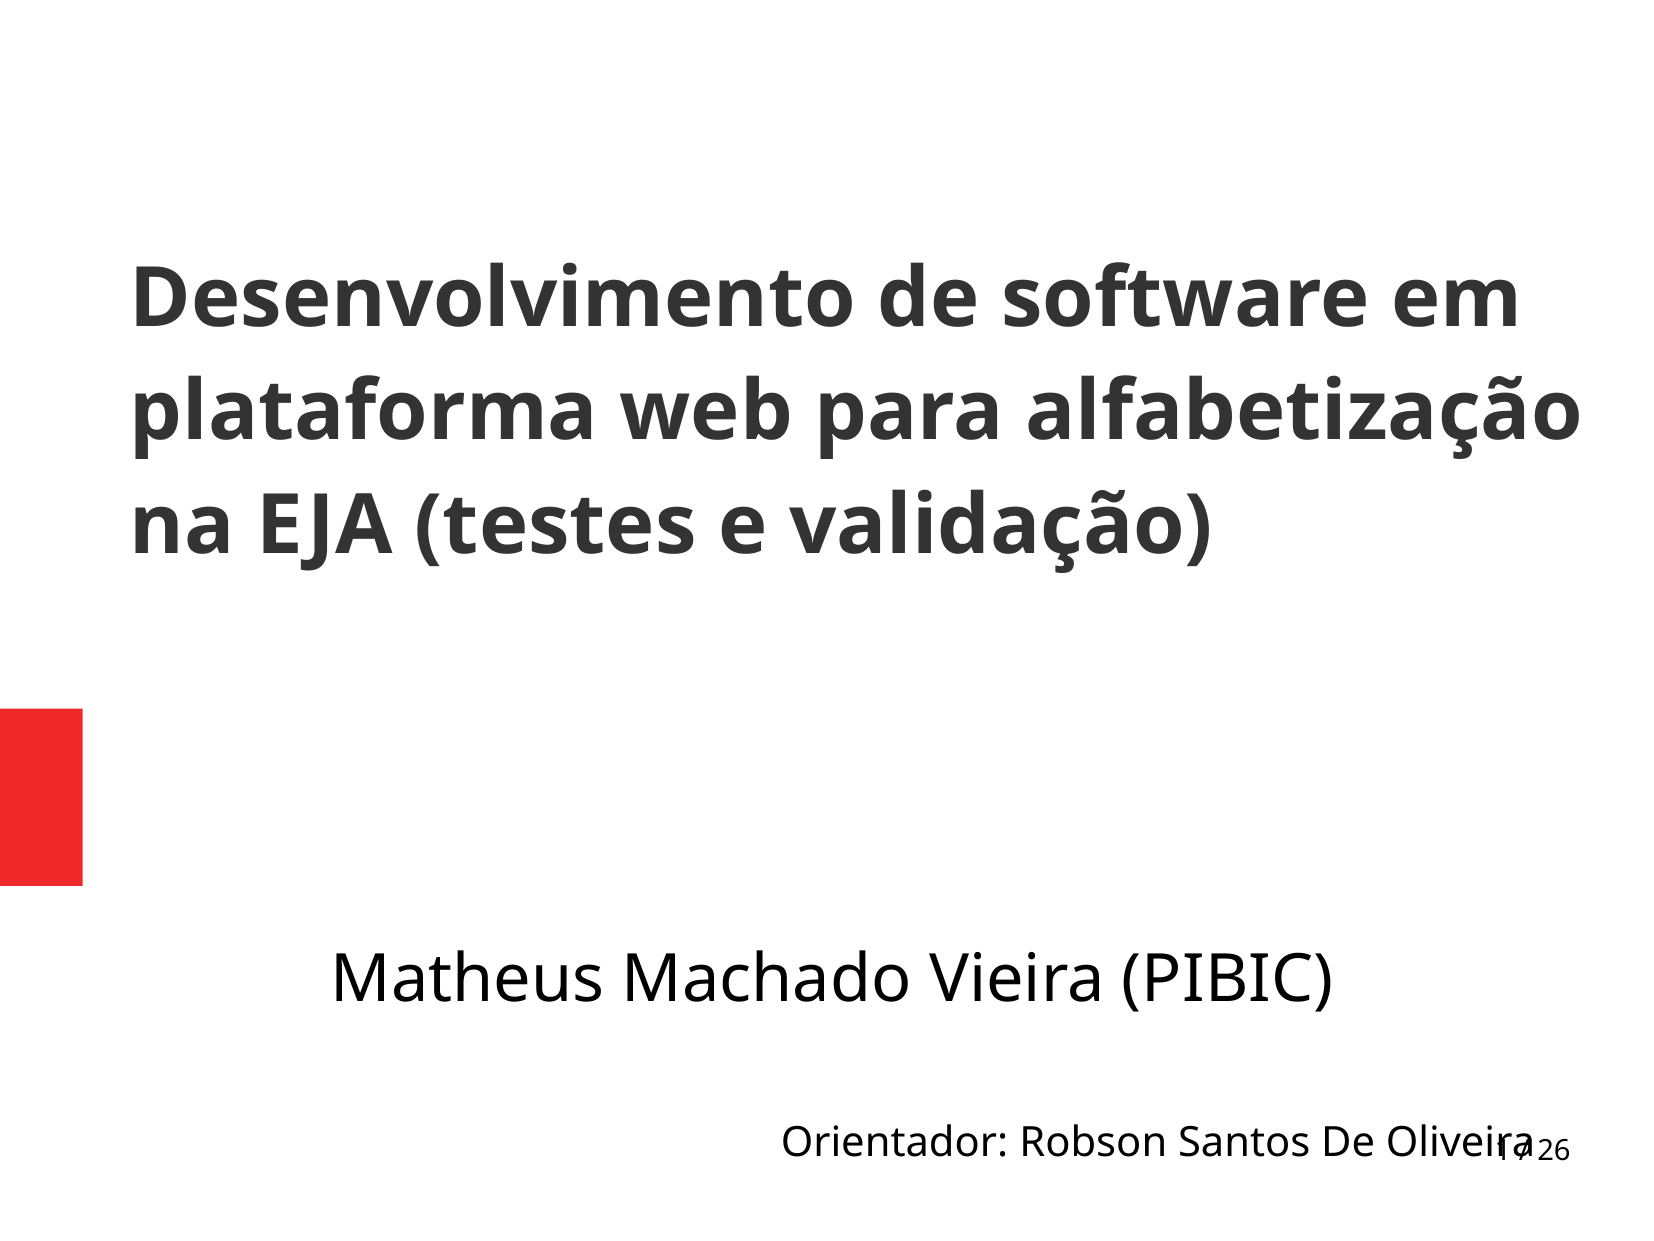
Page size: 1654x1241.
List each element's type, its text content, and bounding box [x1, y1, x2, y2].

subtitle Matheus Machado Vieira (PIBIC) Orientador: Robson Santos De Oliveira [129, 947, 1536, 1152]
title Desenvolvimento de software em plataforma web para alfabetização na EJA (testes e validação) [129, 200, 1595, 615]
